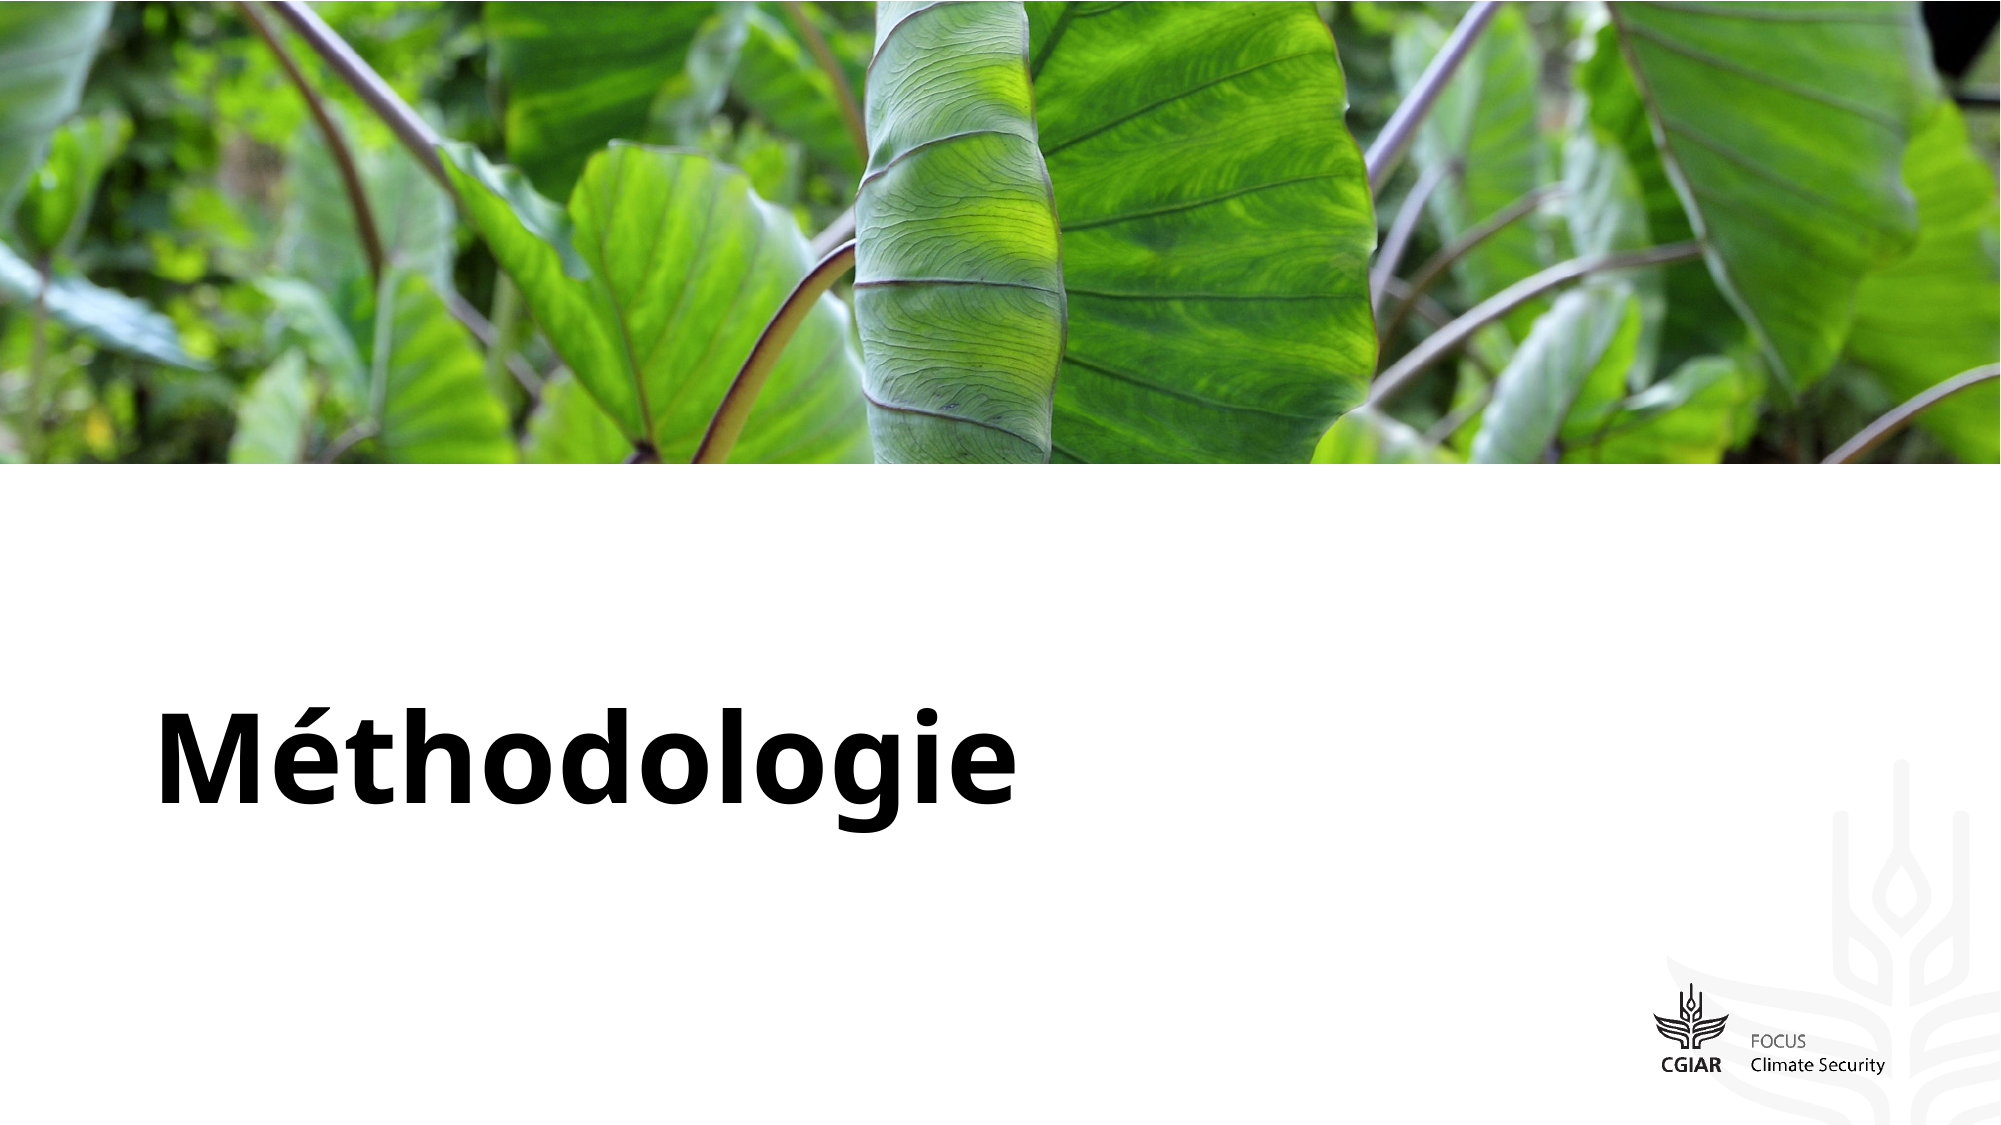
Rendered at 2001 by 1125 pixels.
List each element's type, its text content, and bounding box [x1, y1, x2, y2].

title Méthodologie [136, 464, 1862, 839]
picture [0, 1, 2000, 464]
